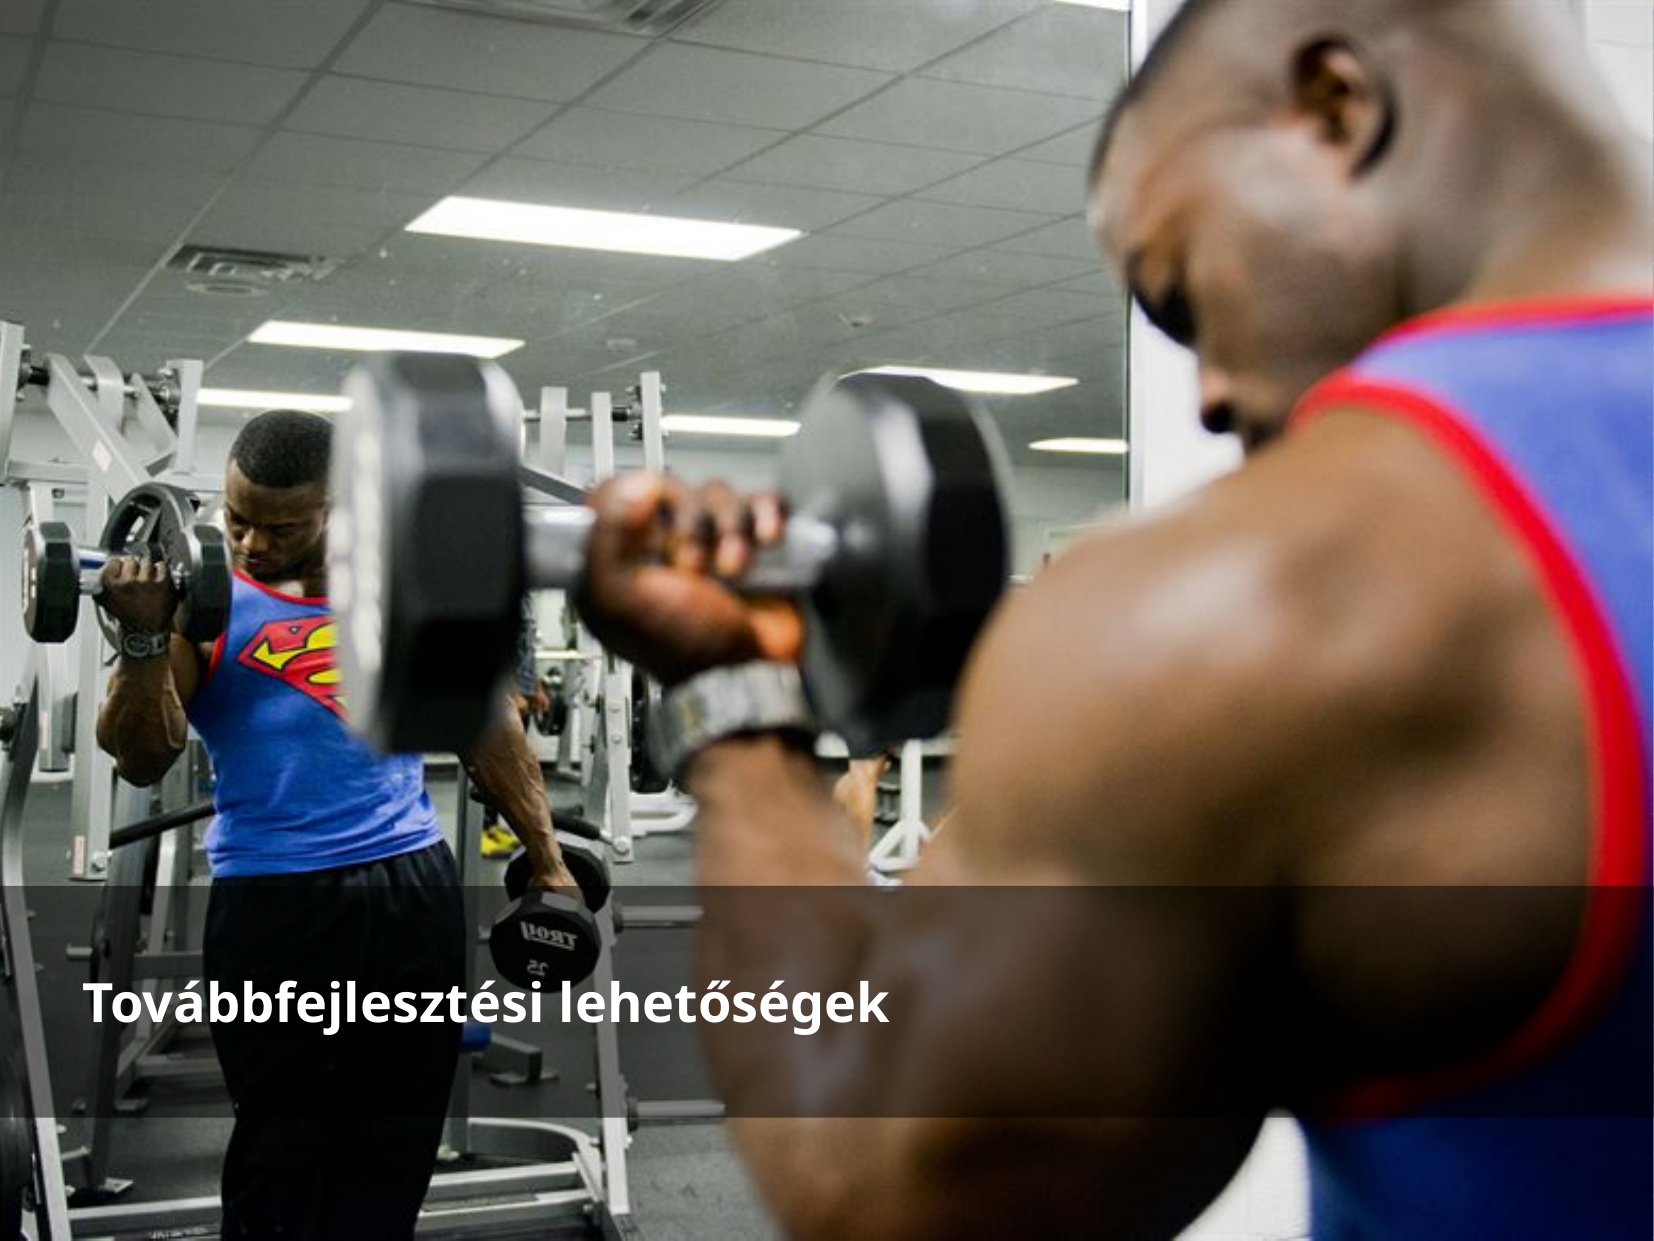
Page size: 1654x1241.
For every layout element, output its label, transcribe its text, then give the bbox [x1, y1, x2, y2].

picture [0, 0, 1654, 885]
picture [0, 1118, 1654, 1241]
title Továbbfejlesztési lehetőségek [0, 885, 1654, 1118]
